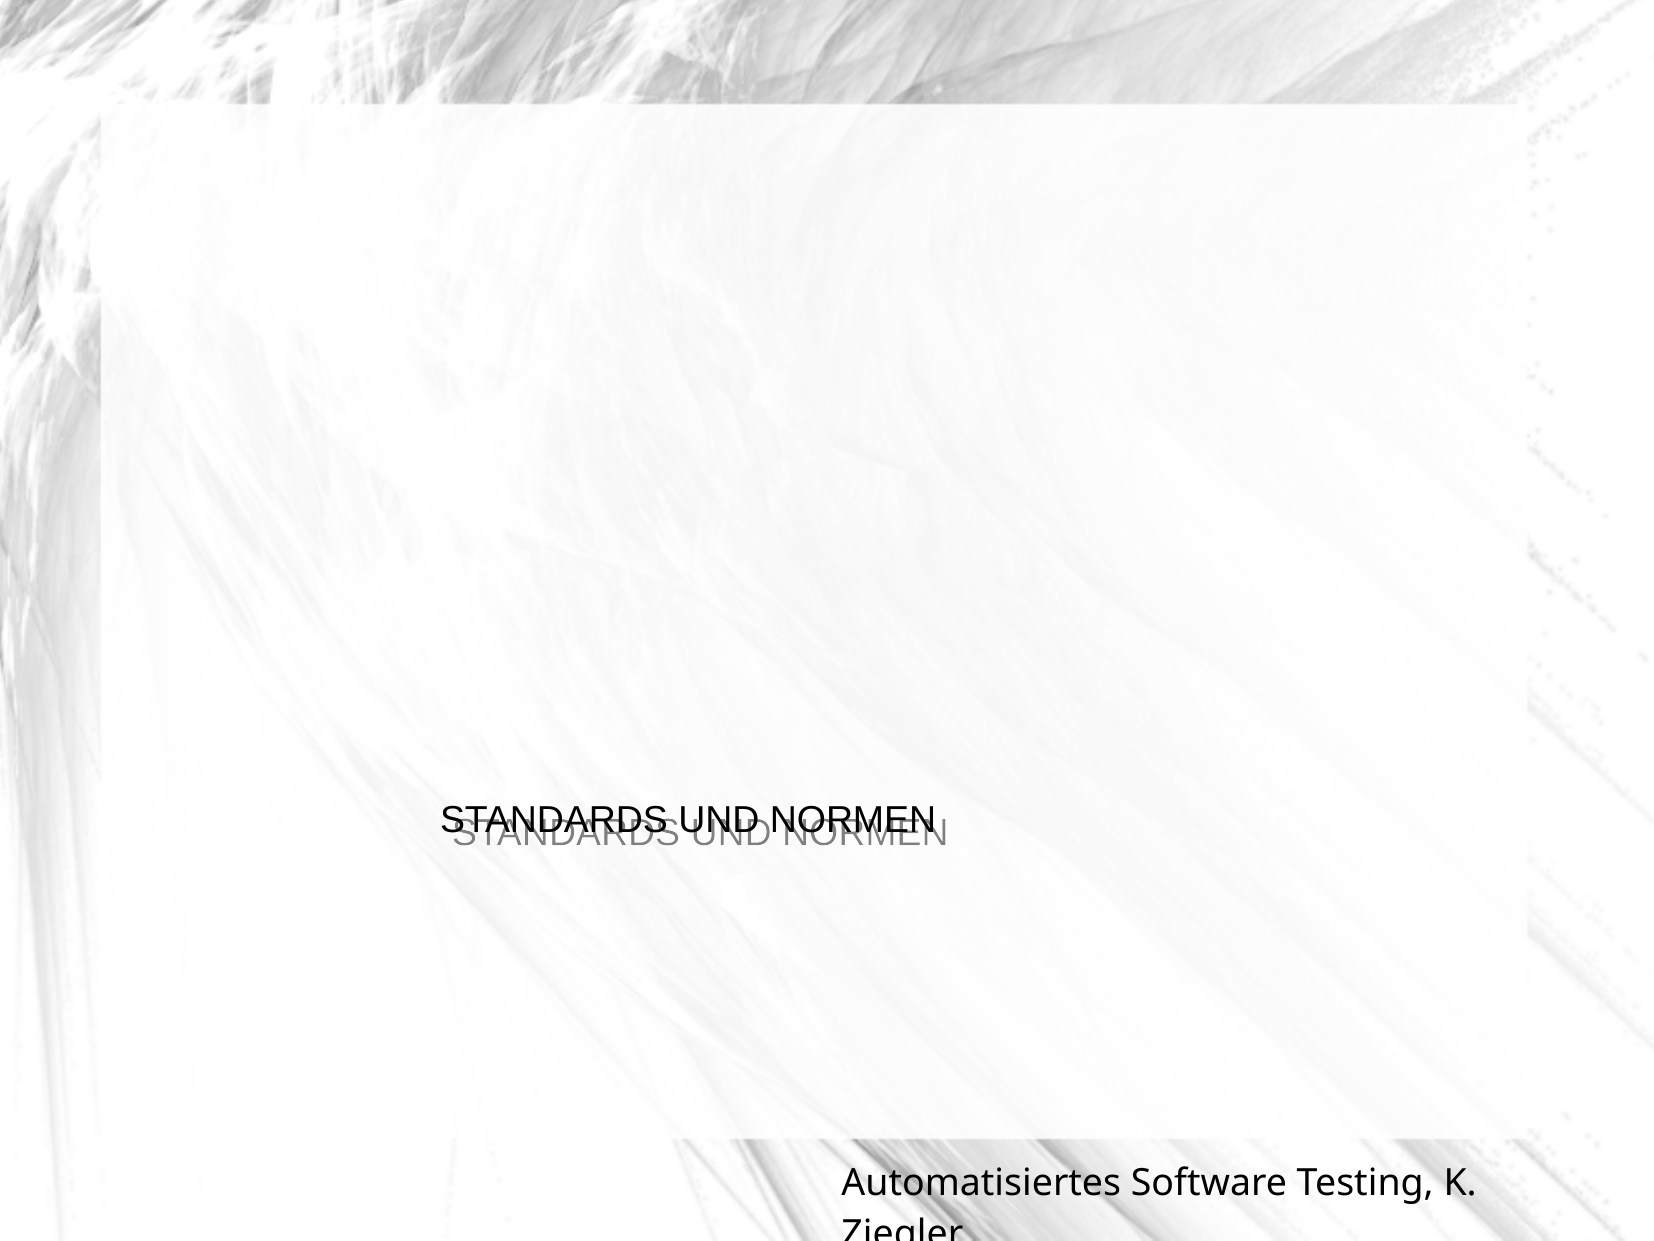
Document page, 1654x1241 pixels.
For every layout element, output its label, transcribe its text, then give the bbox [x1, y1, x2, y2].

picture [878, 1228, 888, 1234]
picture [932, 1228, 942, 1234]
picture [0, 0, 1654, 1241]
text_box Automatisiertes Software Testing, K. Ziegler [826, 1147, 1618, 1210]
picture [898, 1228, 910, 1241]
text_box STANDARDS UND NORMEN [425, 791, 952, 849]
